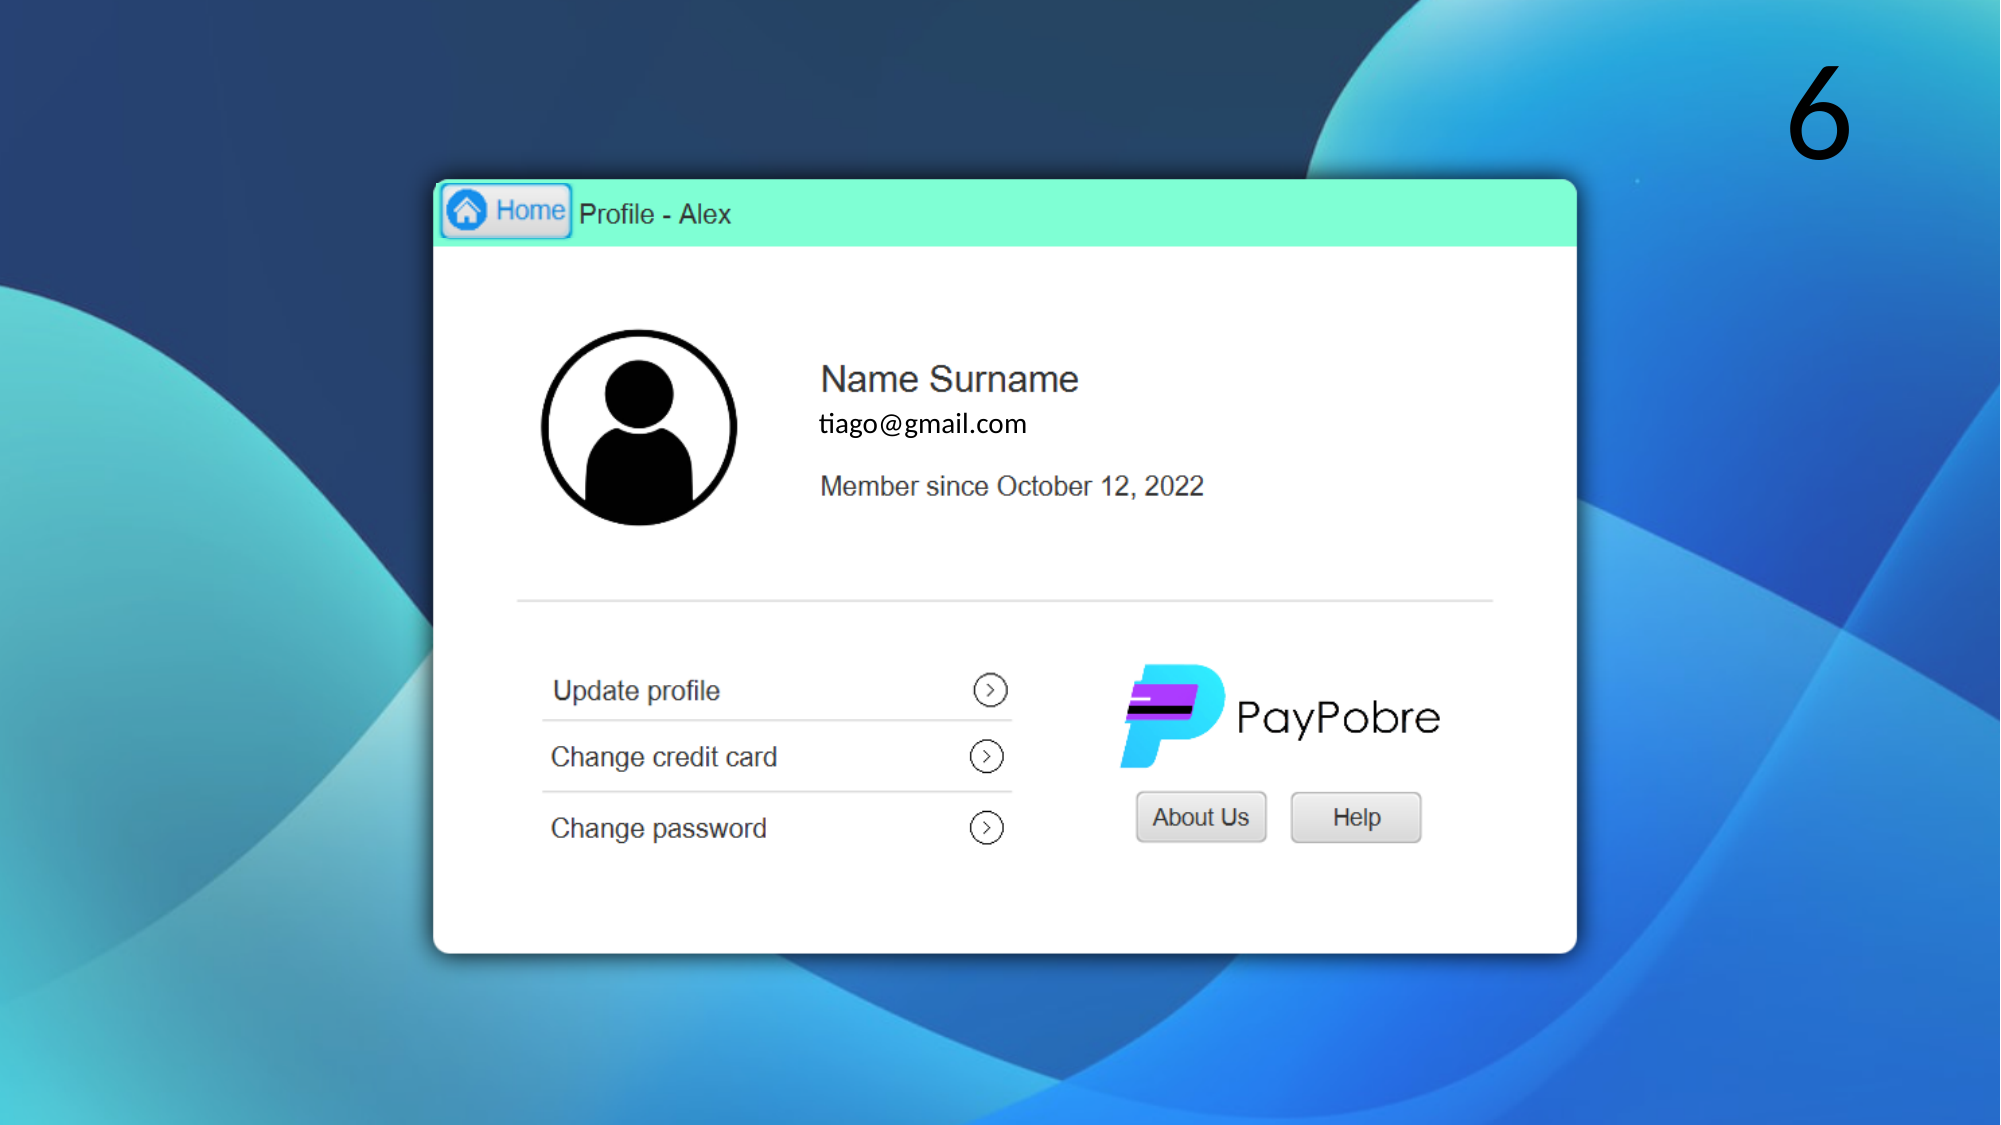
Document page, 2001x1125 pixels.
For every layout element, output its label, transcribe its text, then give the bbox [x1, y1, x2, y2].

text_box tiago@gmail.com [804, 396, 1154, 448]
picture [0, 0, 2000, 1125]
text_box 6 [1769, 14, 1876, 197]
